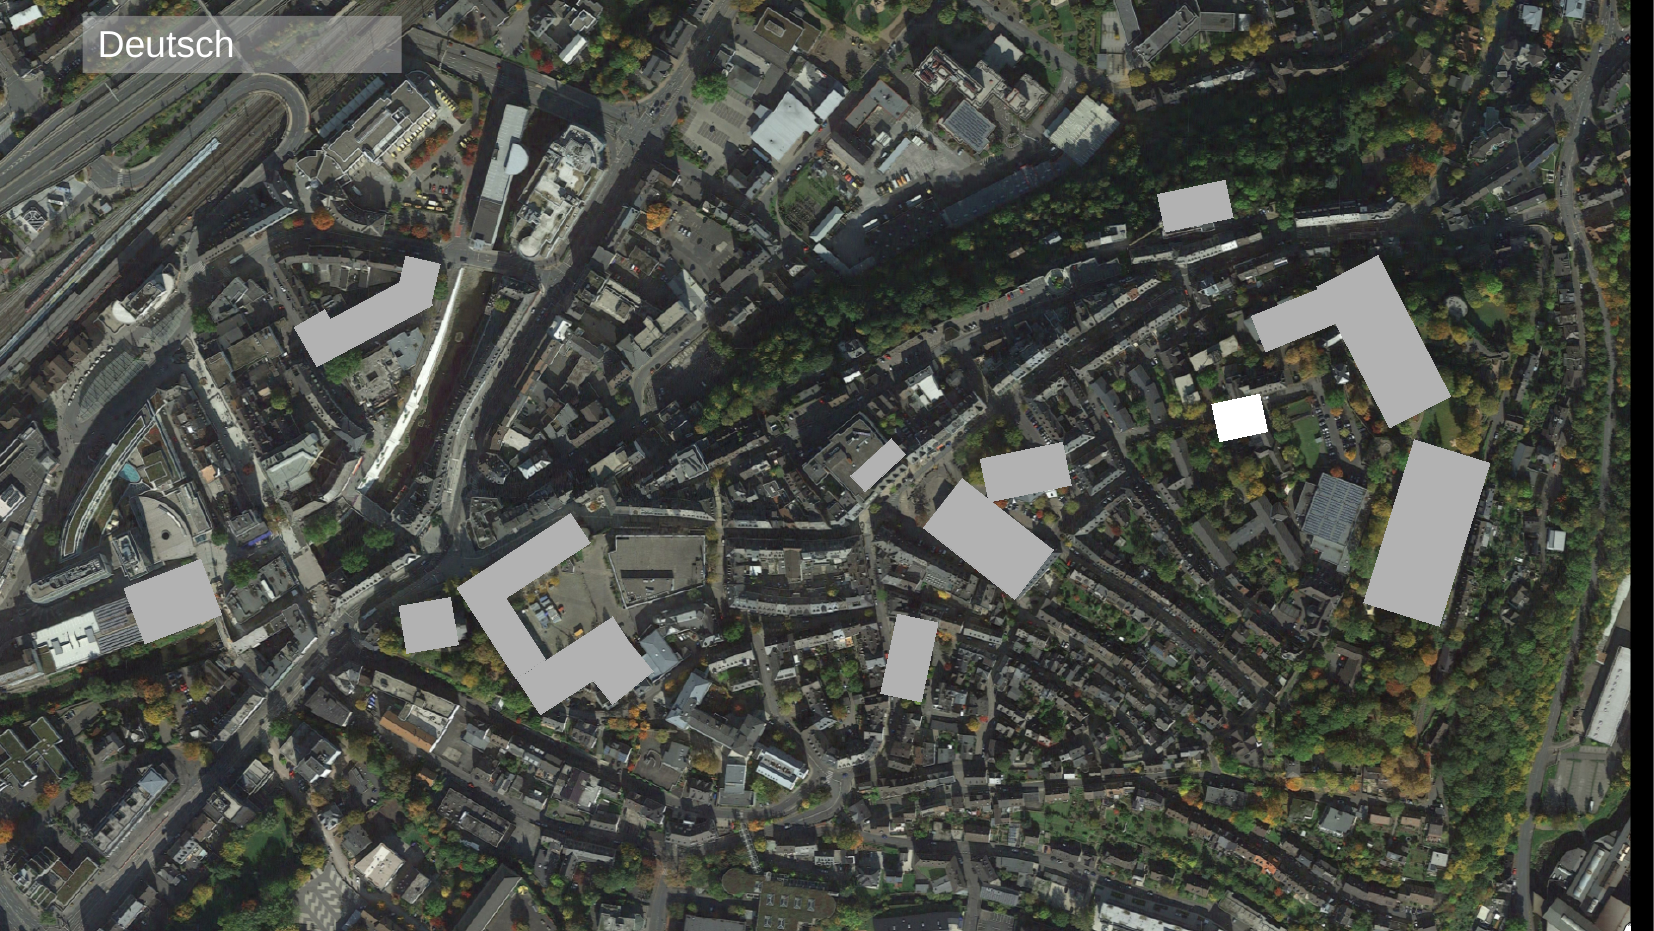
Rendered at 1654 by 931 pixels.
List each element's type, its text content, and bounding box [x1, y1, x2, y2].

text_box [850, 438, 906, 492]
text_box Deutsch [82, 15, 402, 73]
text_box [1157, 180, 1234, 232]
text_box [399, 597, 459, 654]
text_box [1211, 394, 1268, 442]
text_box [923, 442, 1072, 600]
picture [0, 0, 1654, 931]
text_box [1251, 255, 1451, 428]
text_box [880, 614, 938, 702]
text_box [457, 513, 654, 715]
text_box [1363, 439, 1490, 627]
text_box [294, 256, 441, 367]
text_box [124, 559, 222, 644]
